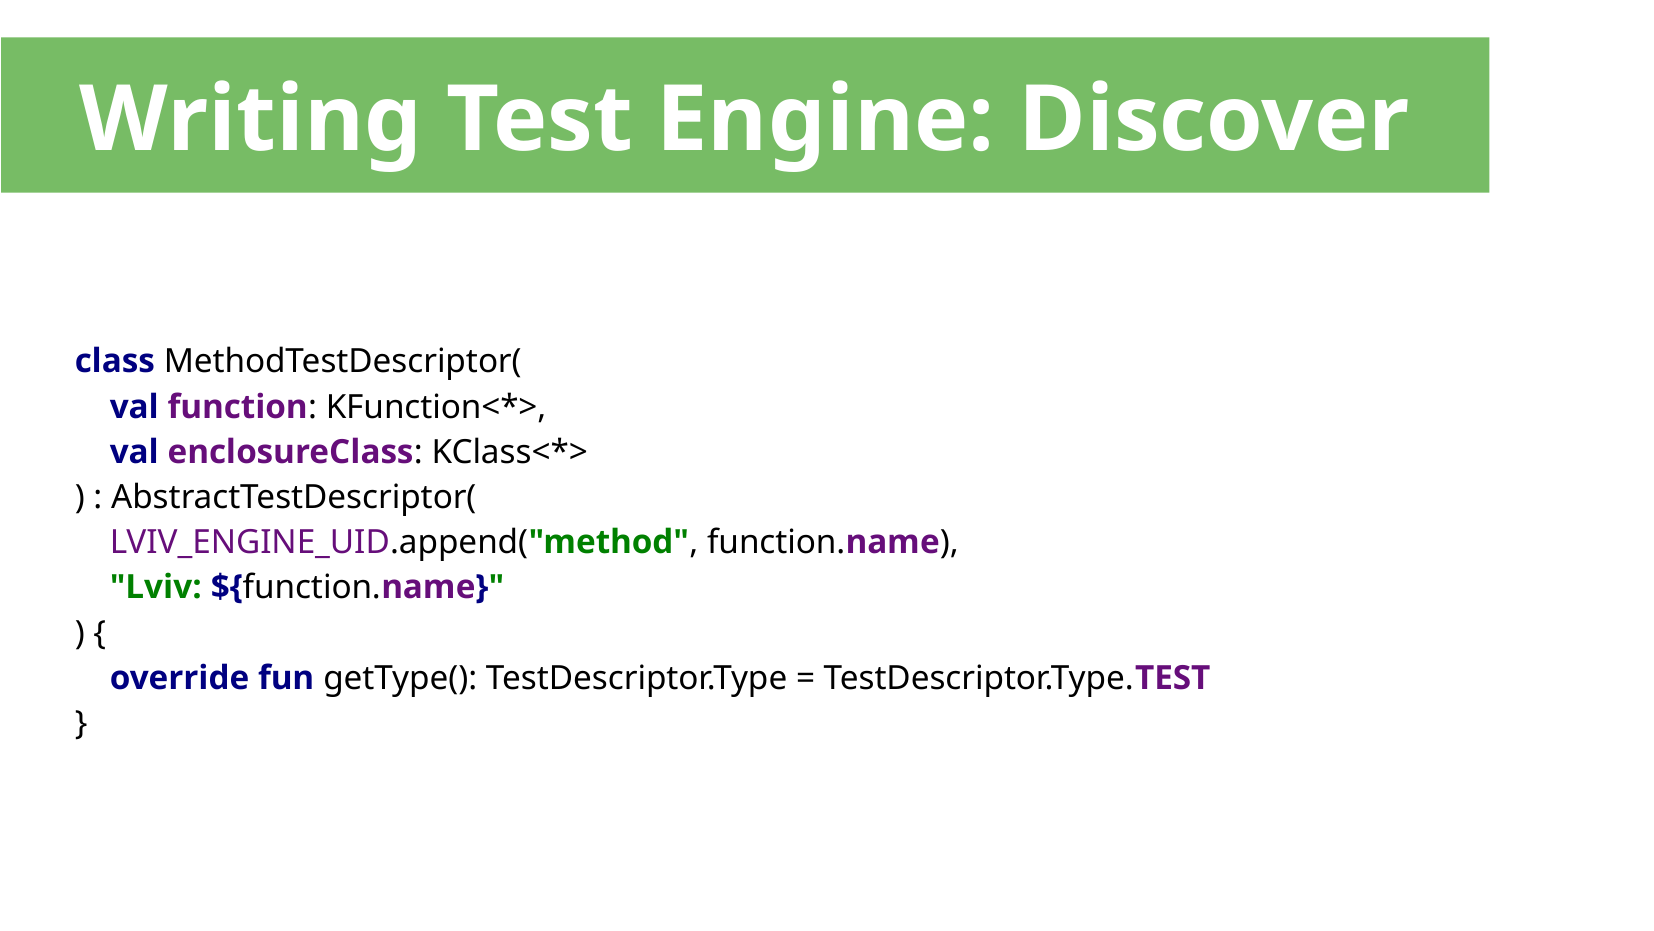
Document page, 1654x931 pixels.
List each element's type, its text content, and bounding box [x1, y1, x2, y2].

title Writing Test Engine: Discover [1, 37, 1490, 193]
text_box class MethodTestDescriptor( val function: KFunction<*>, val enclosureClass: KClass<*> ) : AbstractTestDescriptor( LVIV_ENGINE_UID.append("method", function.name), "Lviv: ${function.name}" ) { override fun getType(): TestDescriptor.Type = TestDescriptor.Type.TEST } [60, 330, 1570, 703]
